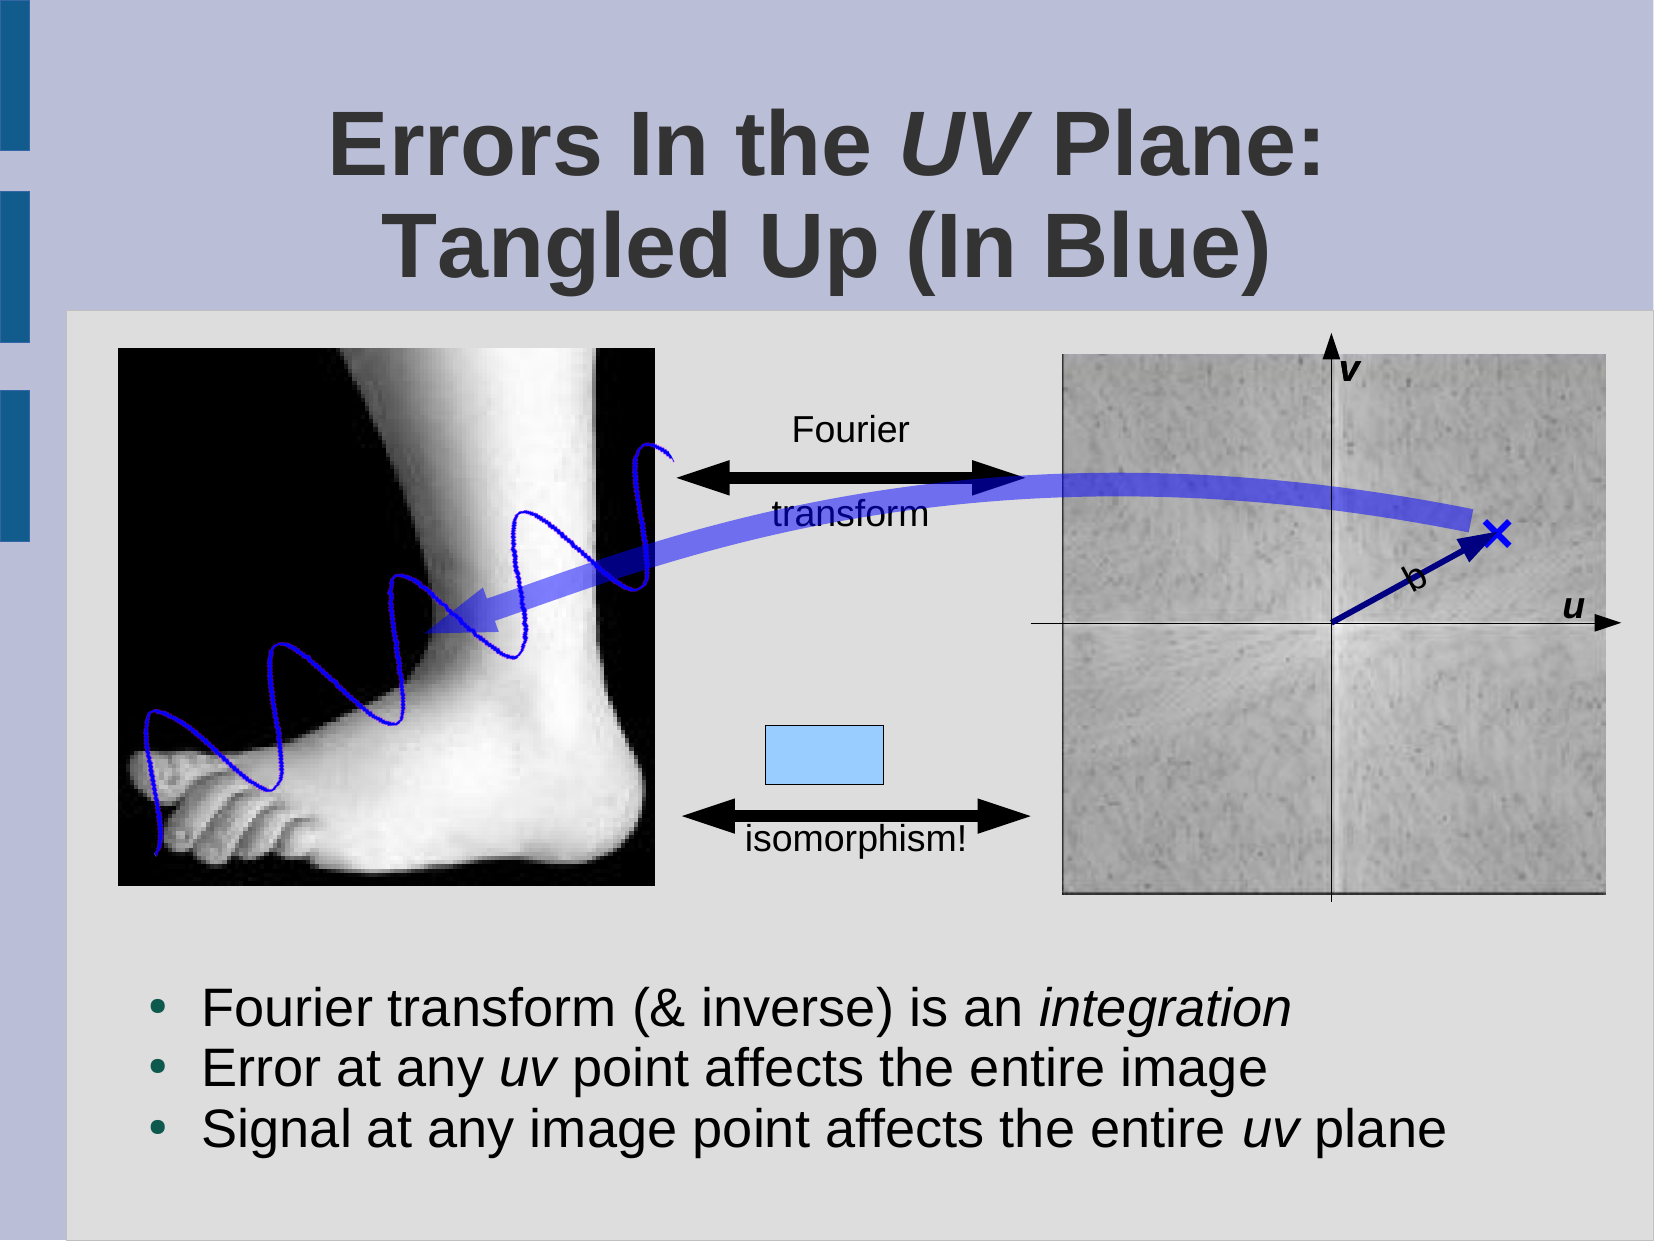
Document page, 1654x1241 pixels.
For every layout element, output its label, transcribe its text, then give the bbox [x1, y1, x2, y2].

picture [88, 348, 725, 886]
title Errors In the UV Plane: Tangled Up (In Blue) [121, 91, 1534, 299]
text_box × [1465, 493, 1536, 574]
picture [1062, 624, 1331, 895]
list Fourier transform (& inverse) is an integration Error at any uv point affects the entire image Signal at any image point affects the entire uv plane [112, 977, 1571, 1198]
picture [1062, 354, 1331, 486]
picture [1332, 511, 1465, 618]
text_box v [1323, 340, 1375, 398]
picture [1062, 497, 1331, 623]
picture [1332, 354, 1606, 623]
picture [1412, 578, 1422, 587]
chart [765, 725, 884, 785]
picture [1332, 624, 1606, 895]
